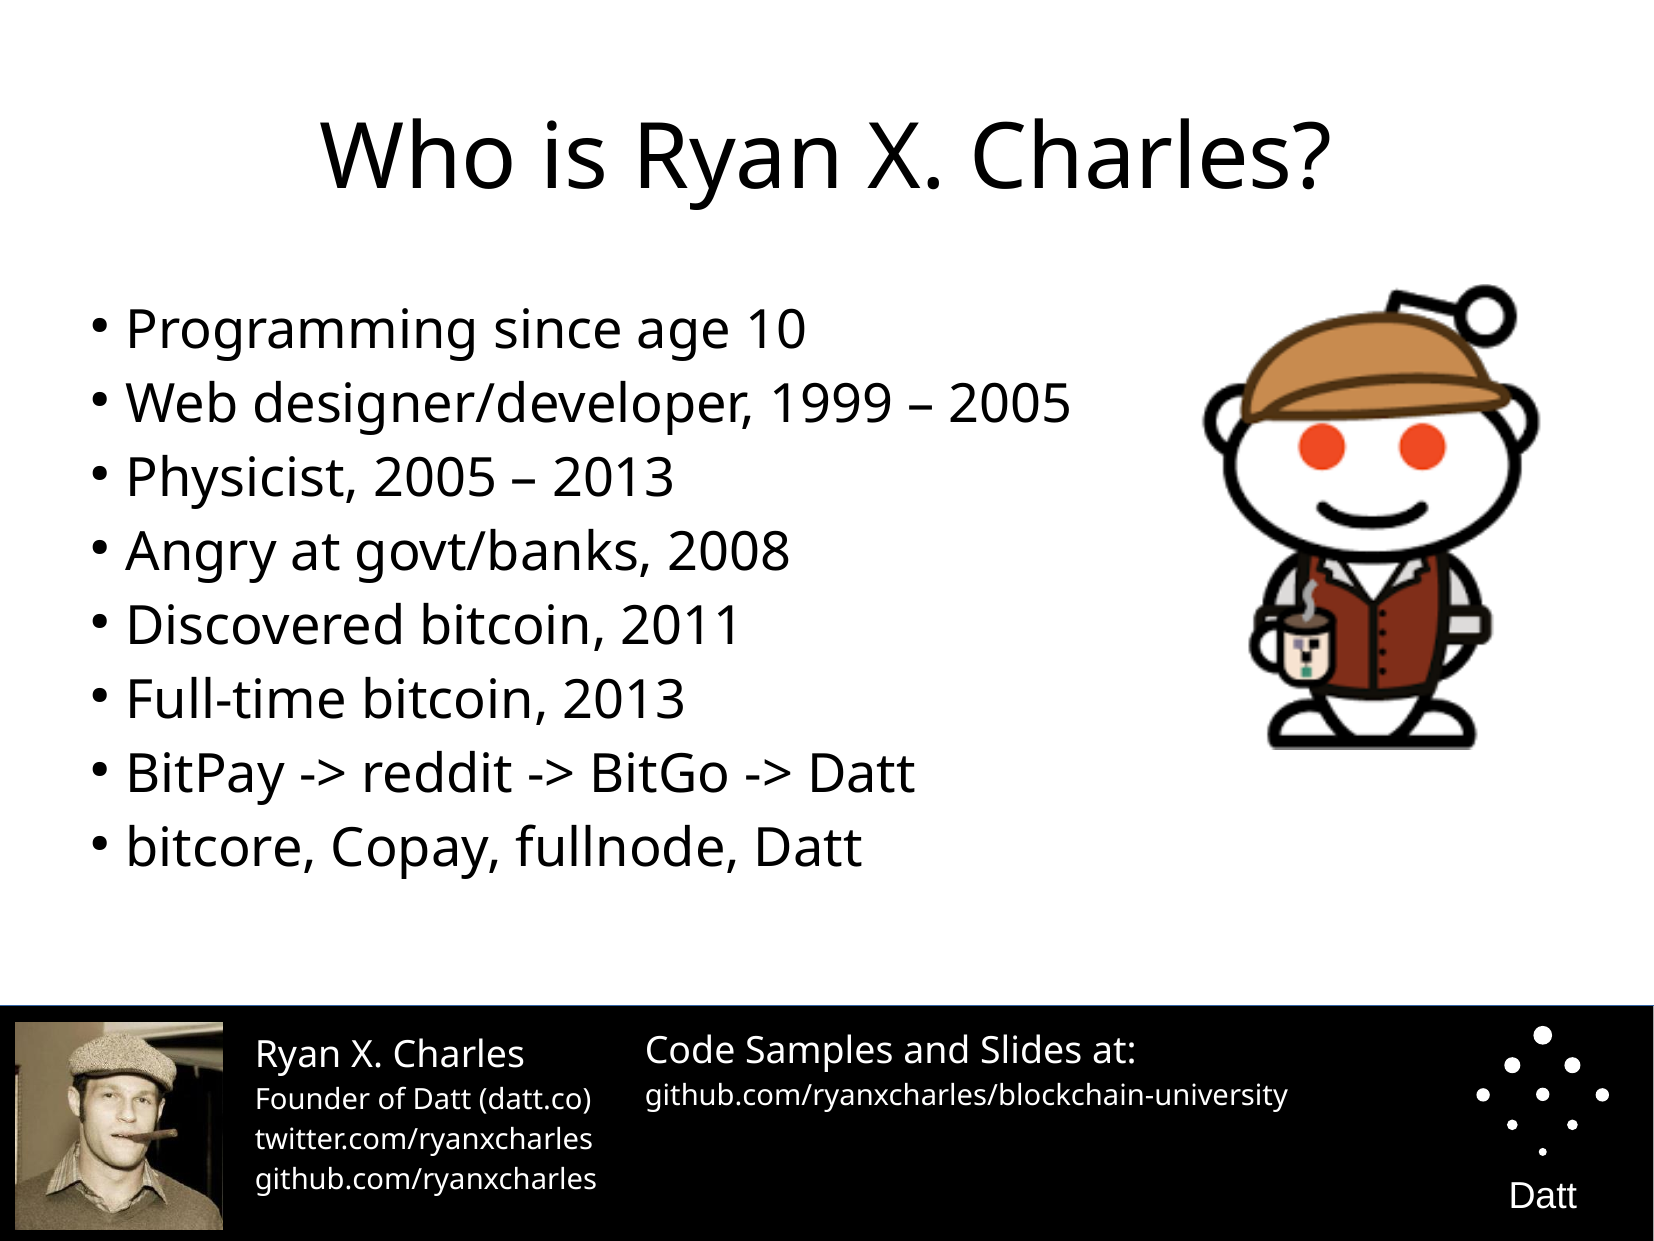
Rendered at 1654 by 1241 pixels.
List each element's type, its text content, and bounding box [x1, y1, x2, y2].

text_box Datt [1452, 1167, 1633, 1241]
text_box [0, 1005, 1654, 1241]
title Who is Ryan X. Charles? [82, 49, 1571, 257]
text_box Ryan X. Charles Founder of Datt (datt.co) twitter.com/ryanxcharles github.com/ryanxcharles [240, 1020, 976, 1241]
text_box Programming since age 10 Web designer/developer, 1999 – 2005 Physicist, 2005 – 2013 Angry at govt/banks, 2008 Discovered bitcoin, 2011 Full-time bitcoin, 2013 BitPay -> reddit -> BitGo -> Datt bitcore, Copay, fullnode, Datt [90, 290, 1216, 990]
picture [15, 1022, 223, 1231]
picture [1140, 284, 1606, 751]
picture [1475, 1023, 1611, 1159]
text_box Code Samples and Slides at: github.com/ryanxcharles/blockchain-university [630, 1015, 1403, 1156]
